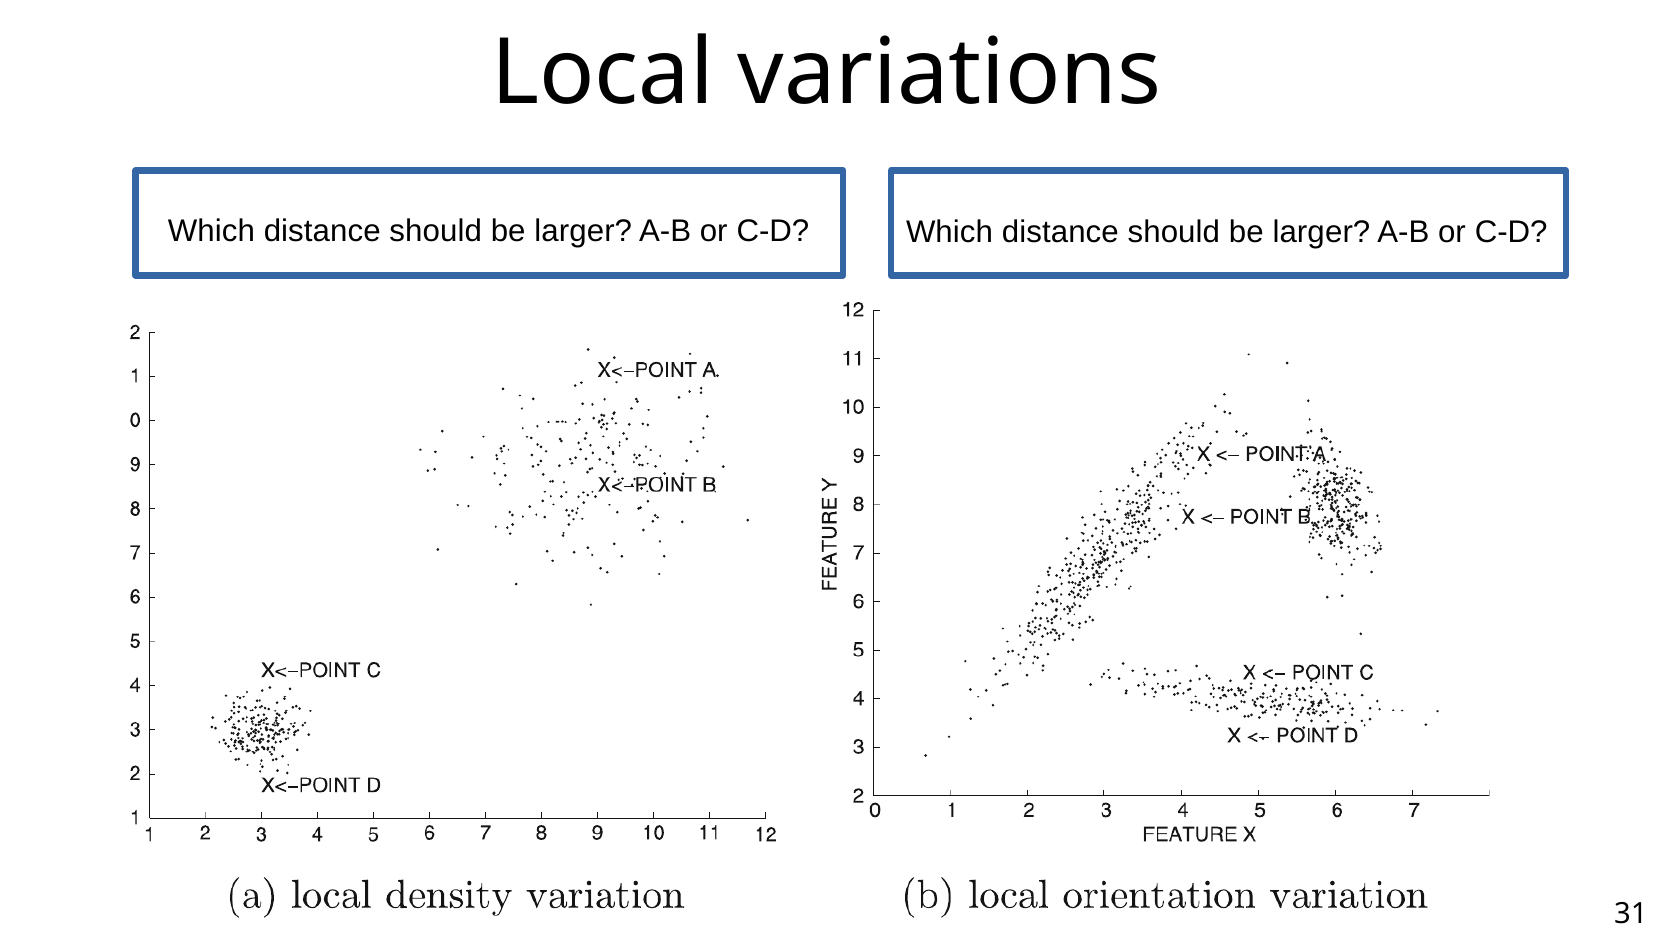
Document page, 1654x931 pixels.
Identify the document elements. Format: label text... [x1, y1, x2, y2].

title Local variations [82, 1, 1571, 136]
picture [95, 286, 1516, 930]
text_box Which distance should be larger? A-B or C-D? [153, 206, 844, 256]
text_box [135, 170, 844, 276]
text_box Which distance should be larger? A-B or C-D? [891, 206, 1582, 256]
text_box [890, 170, 1566, 276]
